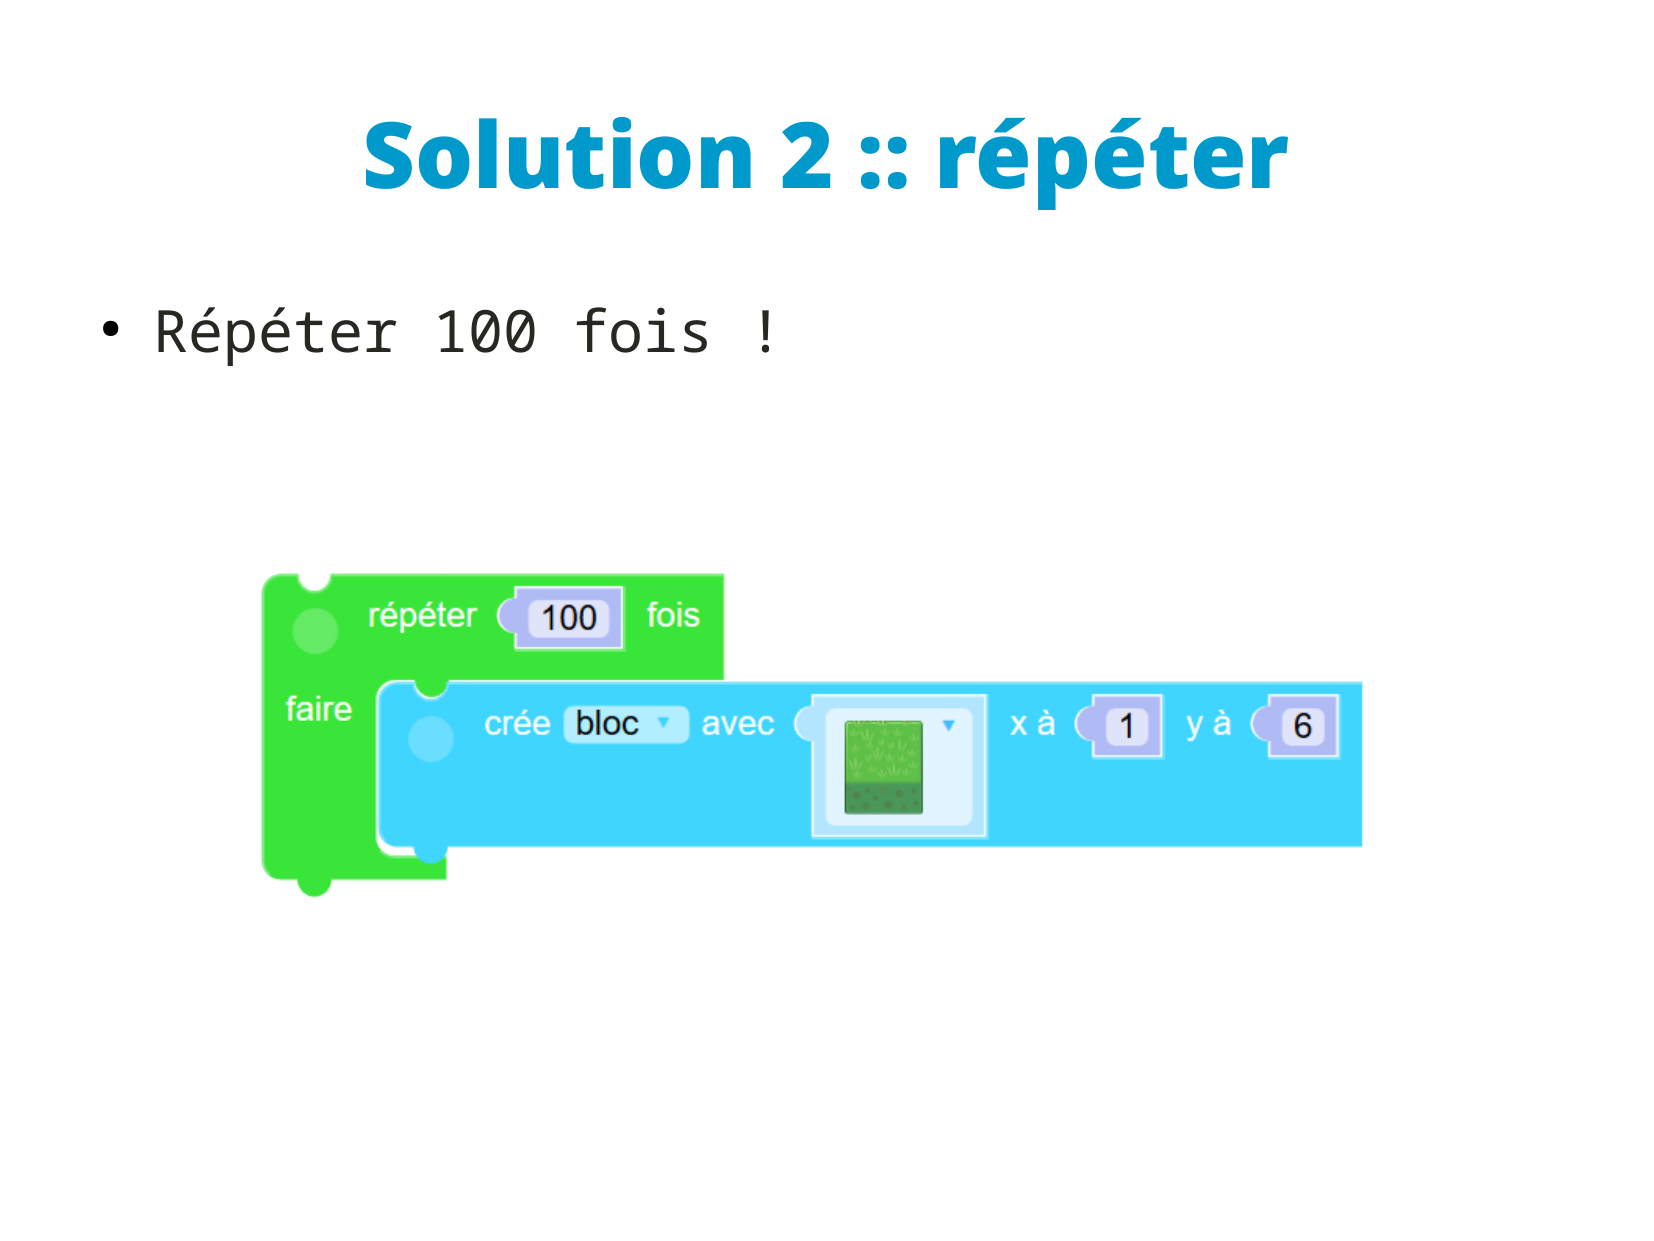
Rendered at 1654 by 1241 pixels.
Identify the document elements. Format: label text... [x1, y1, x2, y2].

list Répéter 100 fois ! [82, 290, 1571, 1010]
picture [243, 555, 1411, 923]
title Solution 2 :: répéter [82, 49, 1571, 257]
